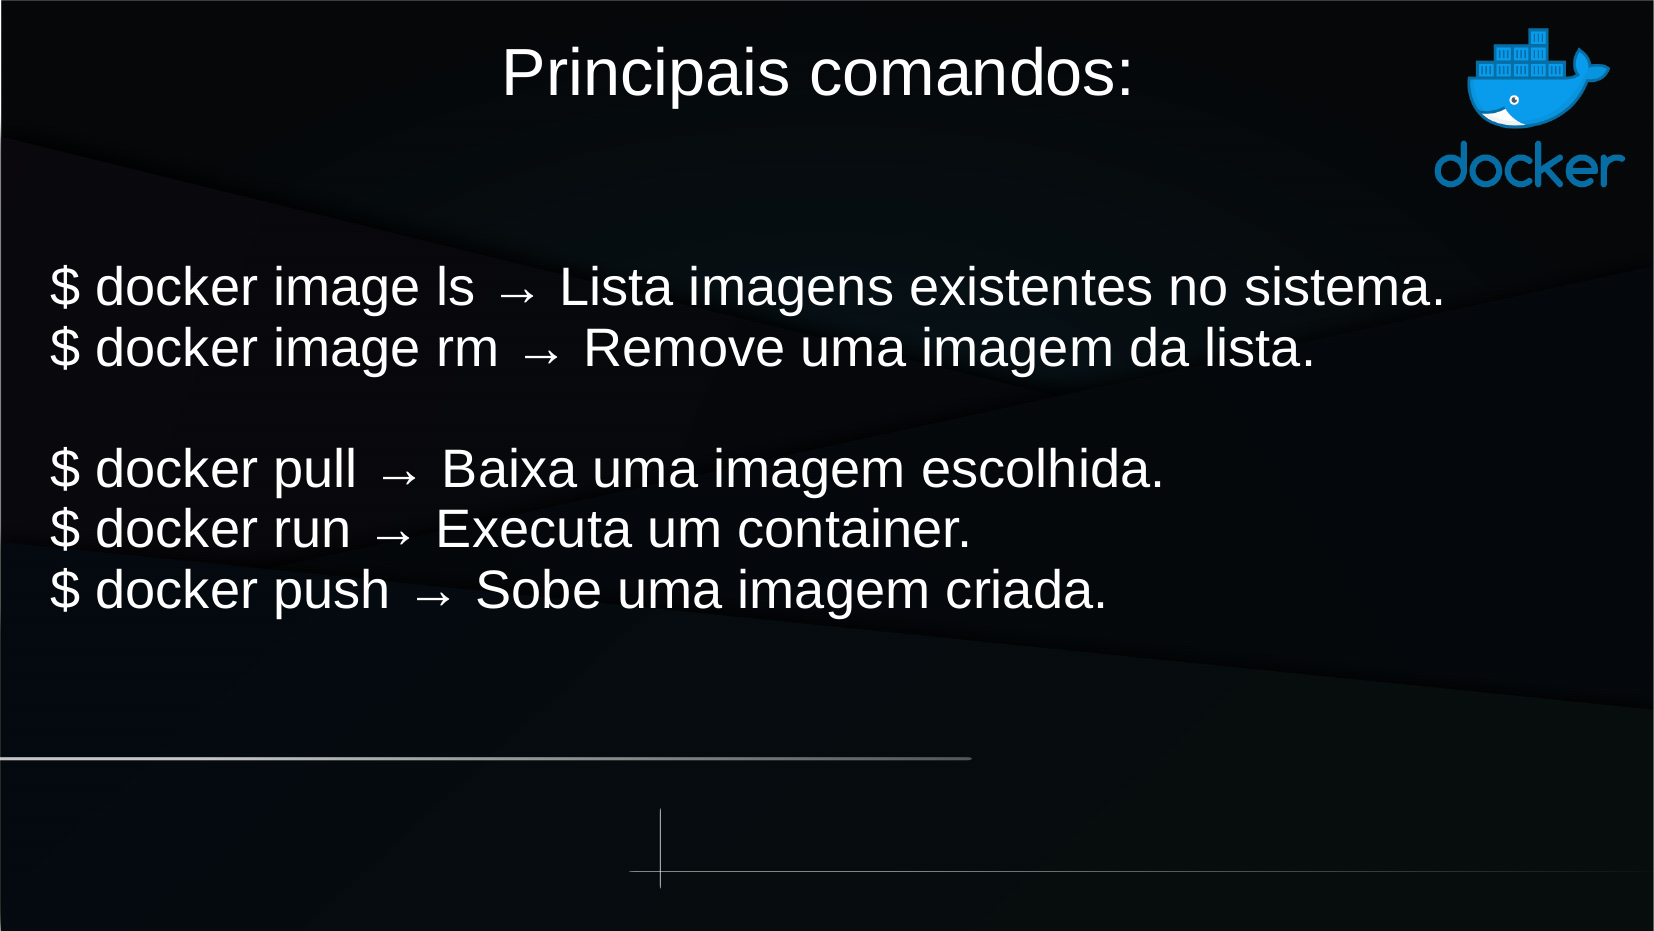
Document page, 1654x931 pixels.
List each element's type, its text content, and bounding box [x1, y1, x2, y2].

picture [0, 0, 1654, 931]
list Principais comandos: [501, 35, 1152, 119]
text_box $ docker image ls → Lista imagens existentes no sistema. $ docker image rm → Remove uma imagem da lista. $ docker pull → Baixa uma imagem escolhida. $ docker run → Executa um container. $ docker push → Sobe uma imagem criada. [35, 249, 1630, 644]
